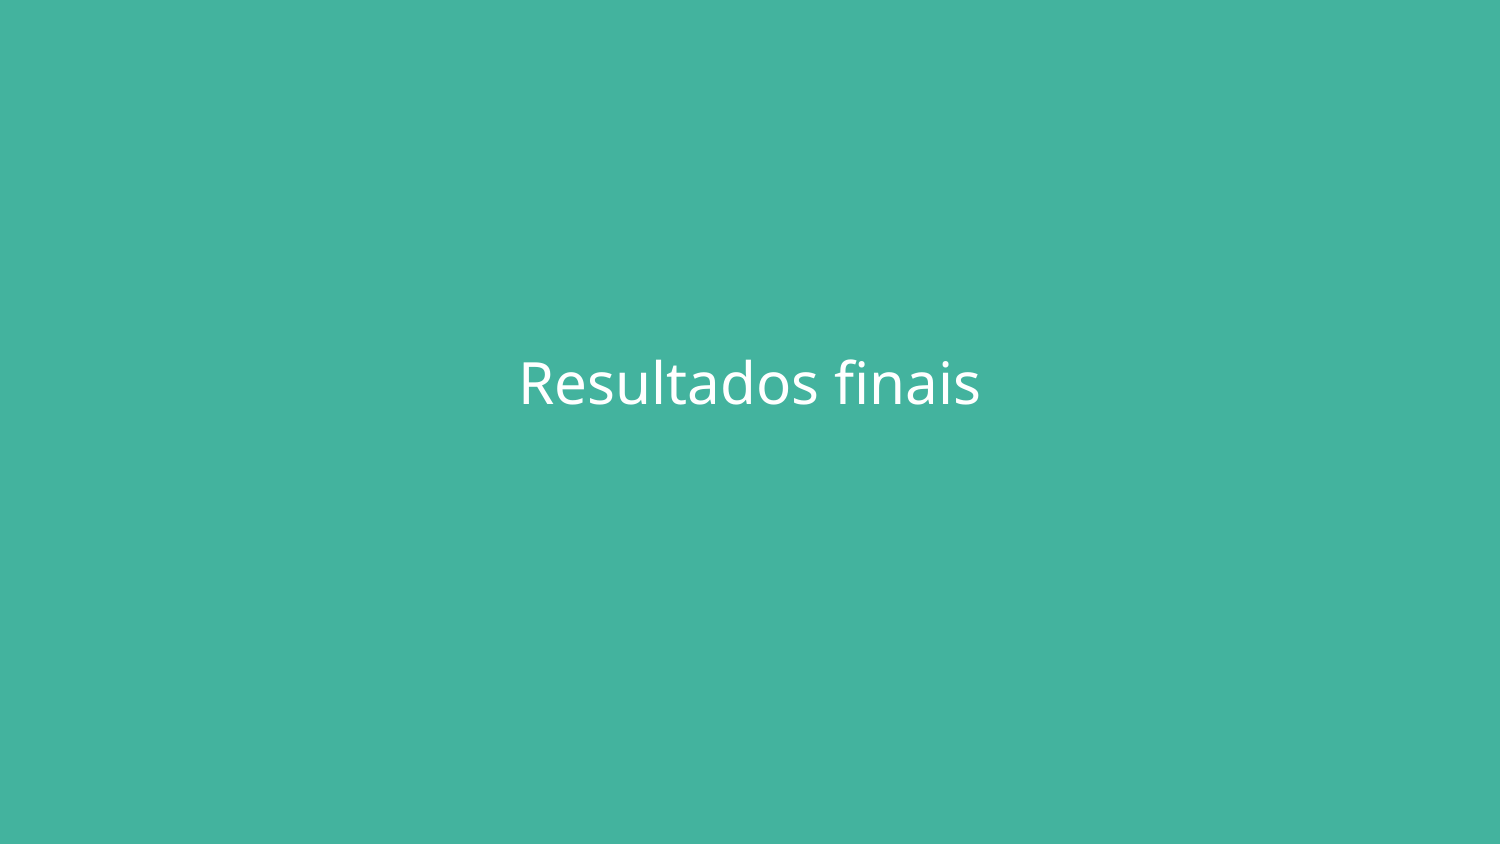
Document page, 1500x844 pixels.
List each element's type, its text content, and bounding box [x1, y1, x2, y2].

title Resultados finais [83, 233, 1417, 529]
